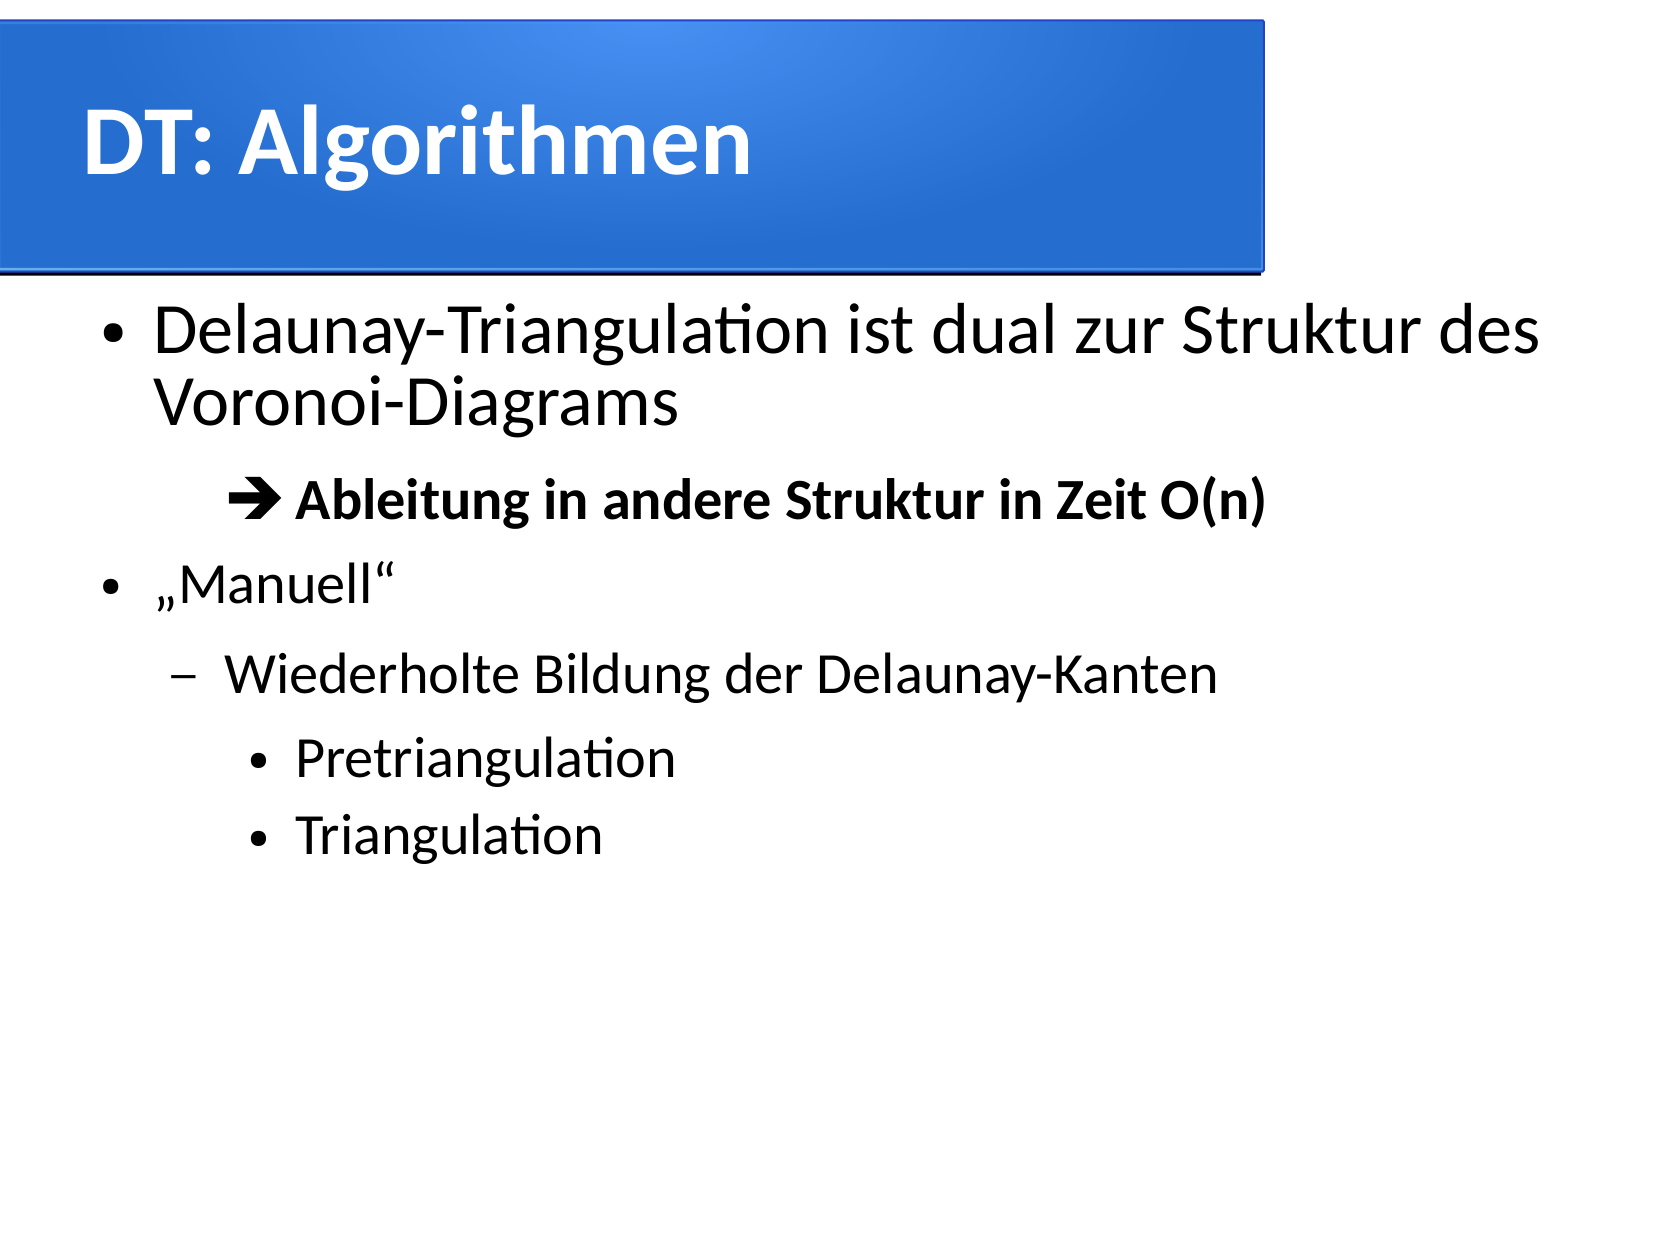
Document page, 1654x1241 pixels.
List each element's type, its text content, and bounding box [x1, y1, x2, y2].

title DT: Algorithmen [82, 47, 1235, 252]
list Delaunay-Triangulation ist dual zur Struktur des Voronoi-Diagrams  Ableitung in andere Struktur in Zeit O(n) „Manuell“ Wiederholte Bildung der Delaunay-Kanten Pretriangulation Triangulation [82, 299, 1571, 1019]
